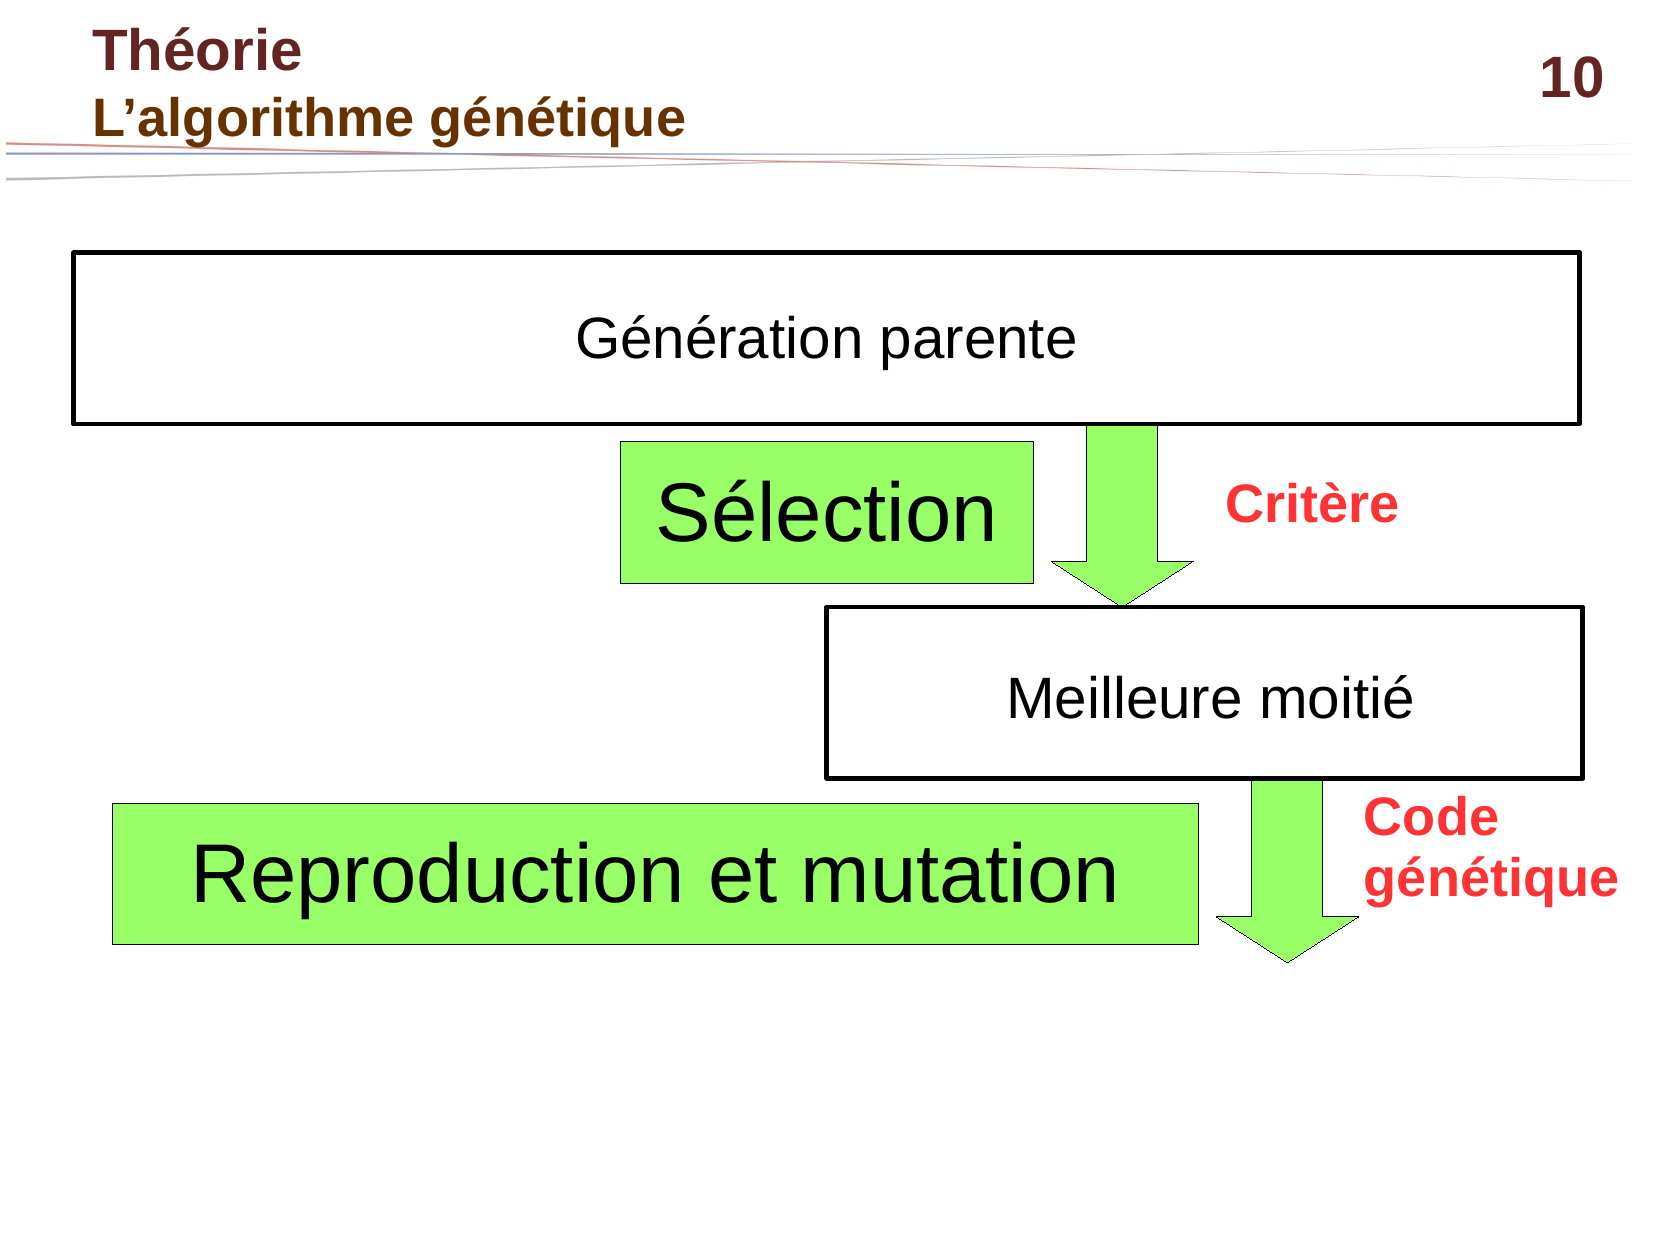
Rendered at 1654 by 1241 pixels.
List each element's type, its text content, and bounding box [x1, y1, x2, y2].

text_box Code génétique [1348, 779, 1636, 921]
text_box Génération parente [73, 252, 1580, 425]
text_box Meilleure moitié [838, 607, 1583, 791]
text_box Sélection [620, 441, 1034, 584]
text_box [1216, 791, 1352, 963]
text_box Reproduction et mutation [112, 803, 1199, 945]
text_box [826, 607, 838, 779]
title 10 [1507, 15, 1638, 134]
text_box [1051, 425, 1194, 607]
picture [6, 133, 1632, 208]
text_box Critère [1210, 466, 1416, 545]
title Théorie L’algorithme génétique [0, 11, 780, 130]
